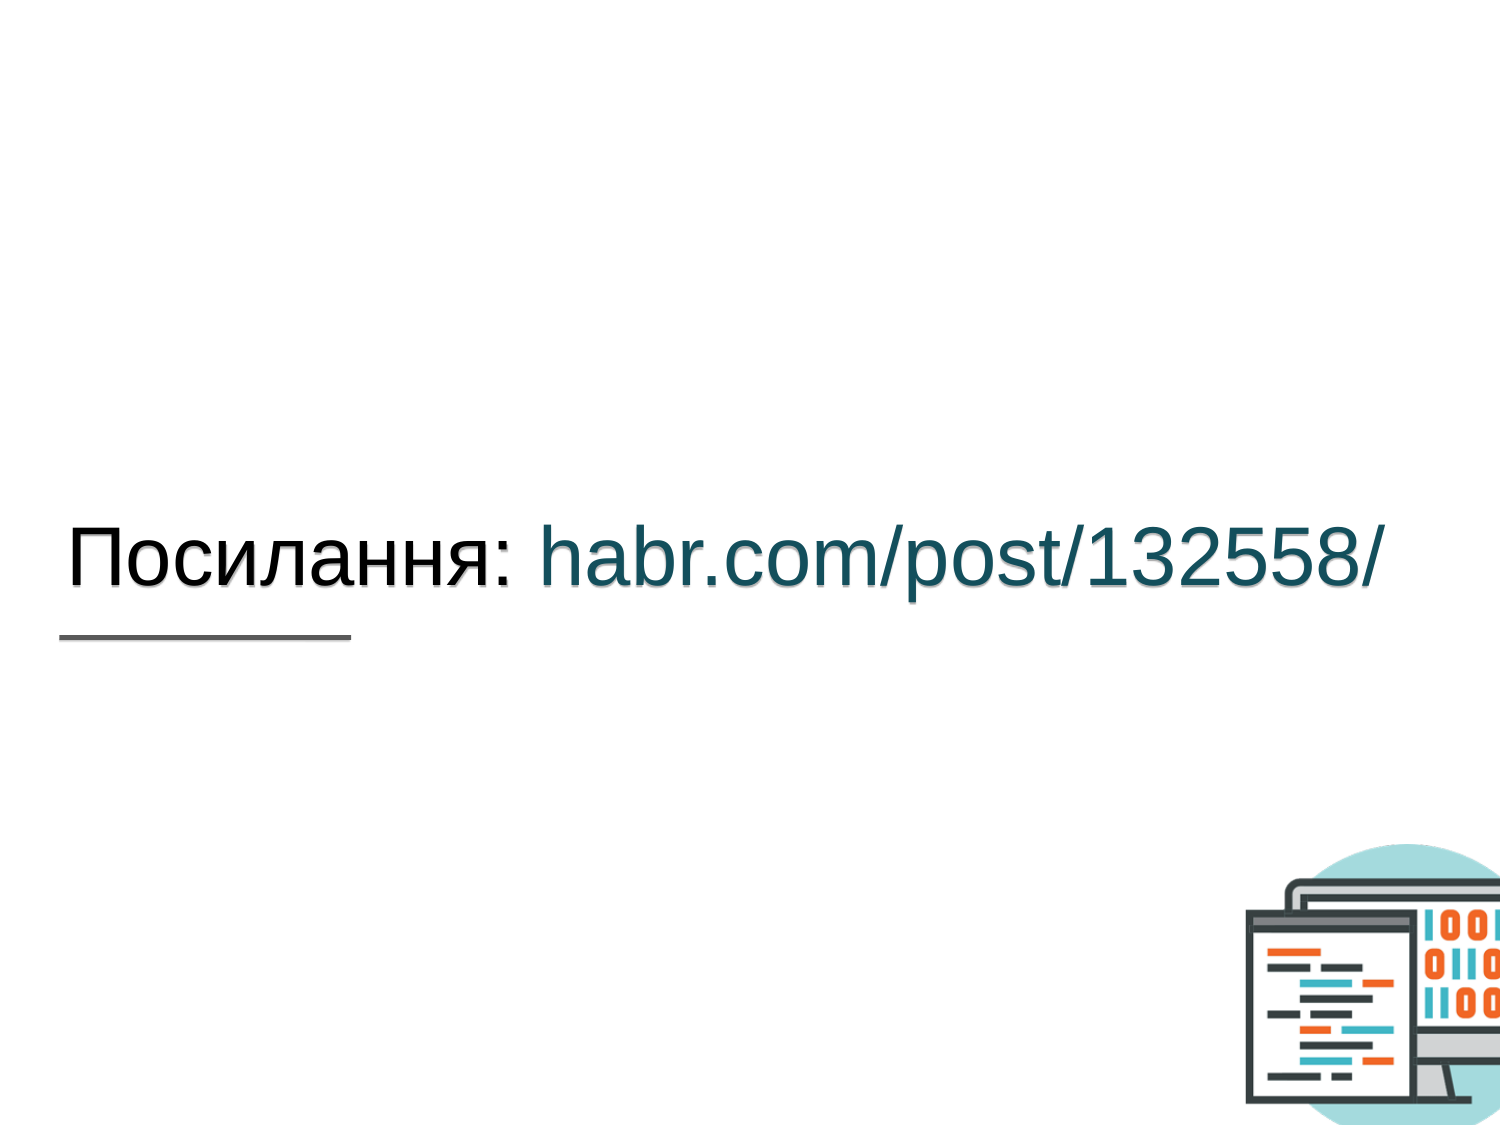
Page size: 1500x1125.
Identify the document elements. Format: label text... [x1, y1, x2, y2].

title Посилання: habr.com/post/132558/ [51, 487, 1449, 613]
picture [1199, 844, 1500, 1125]
